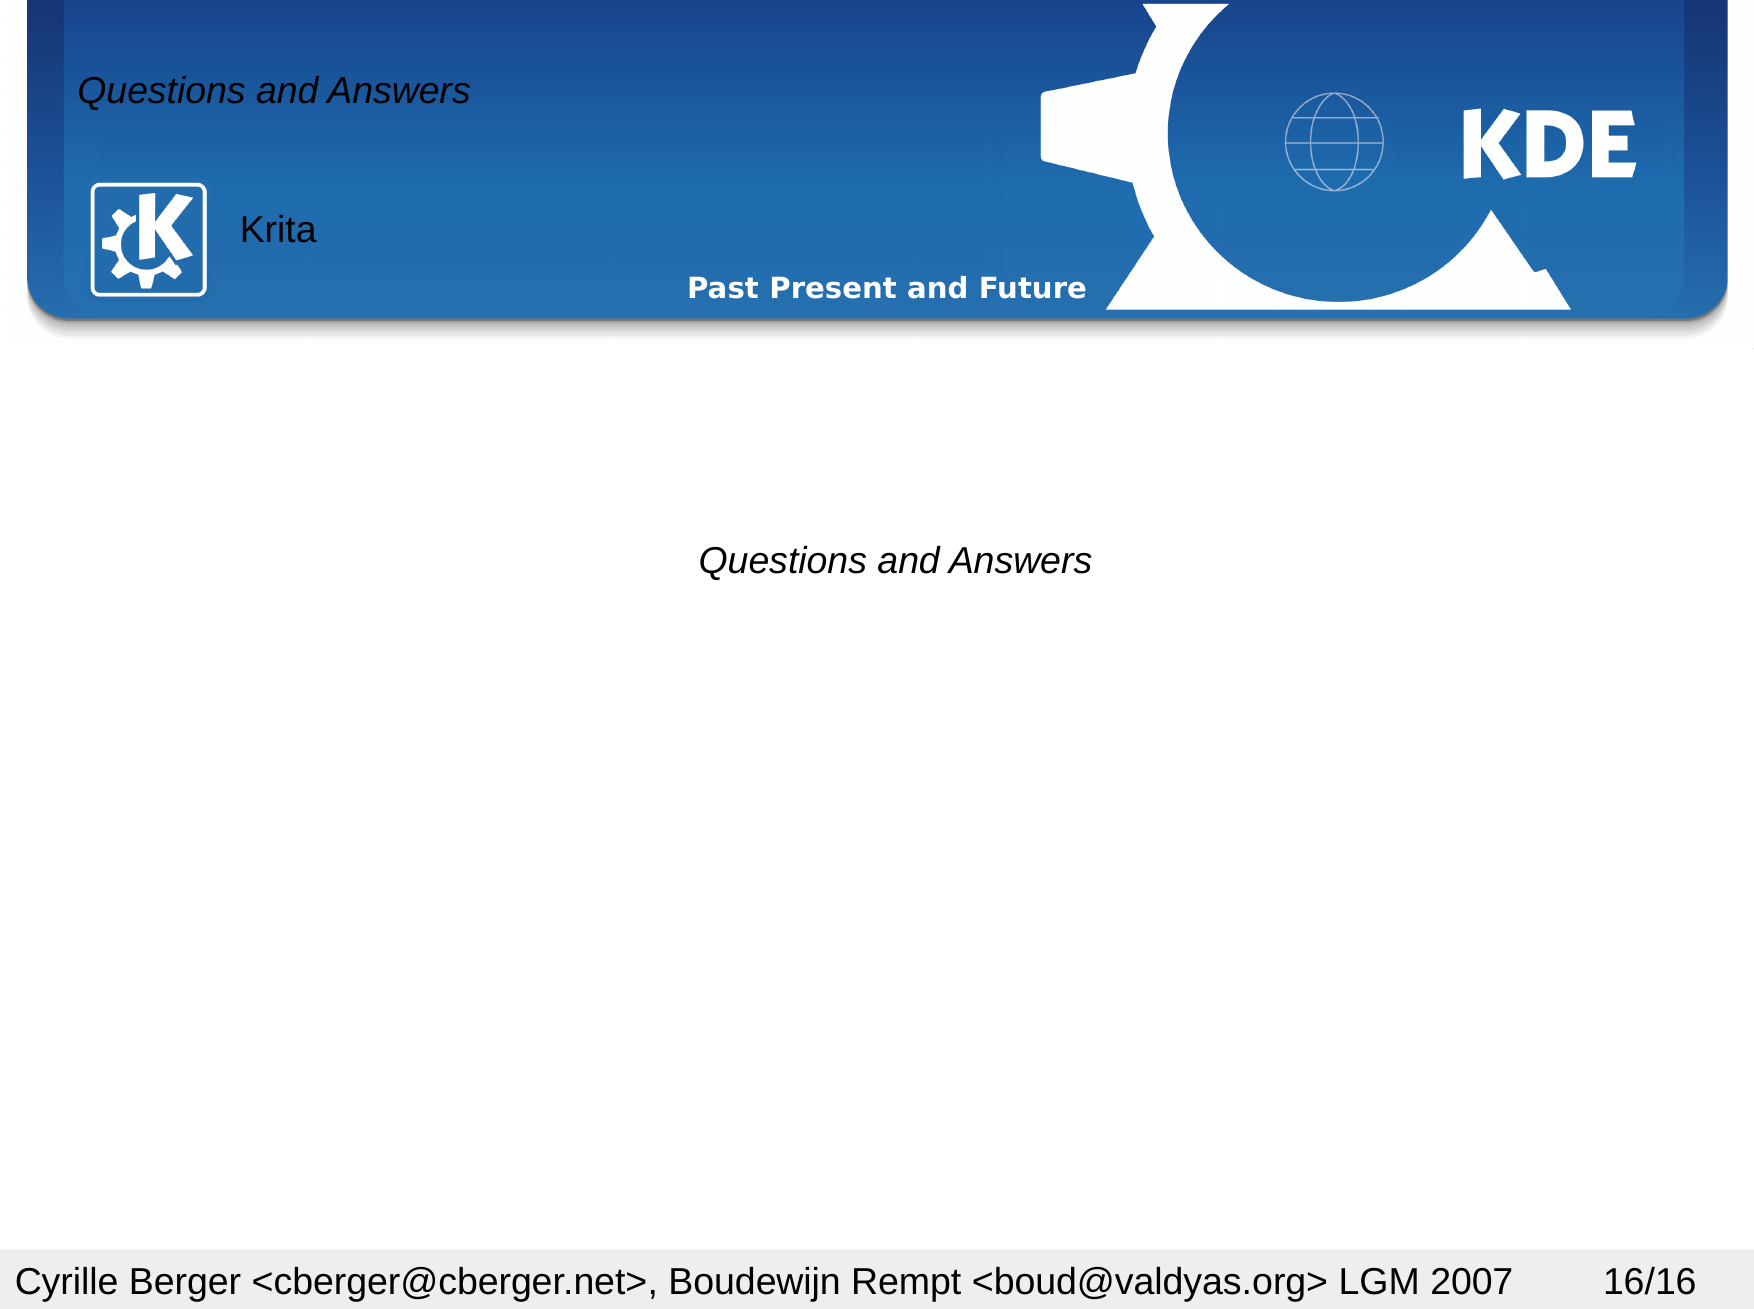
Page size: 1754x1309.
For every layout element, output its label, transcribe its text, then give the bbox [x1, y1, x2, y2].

picture [0, 0, 1754, 349]
text_box Questions and Answers [62, 62, 1336, 190]
text_box Questions and Answers [50, 531, 1741, 990]
